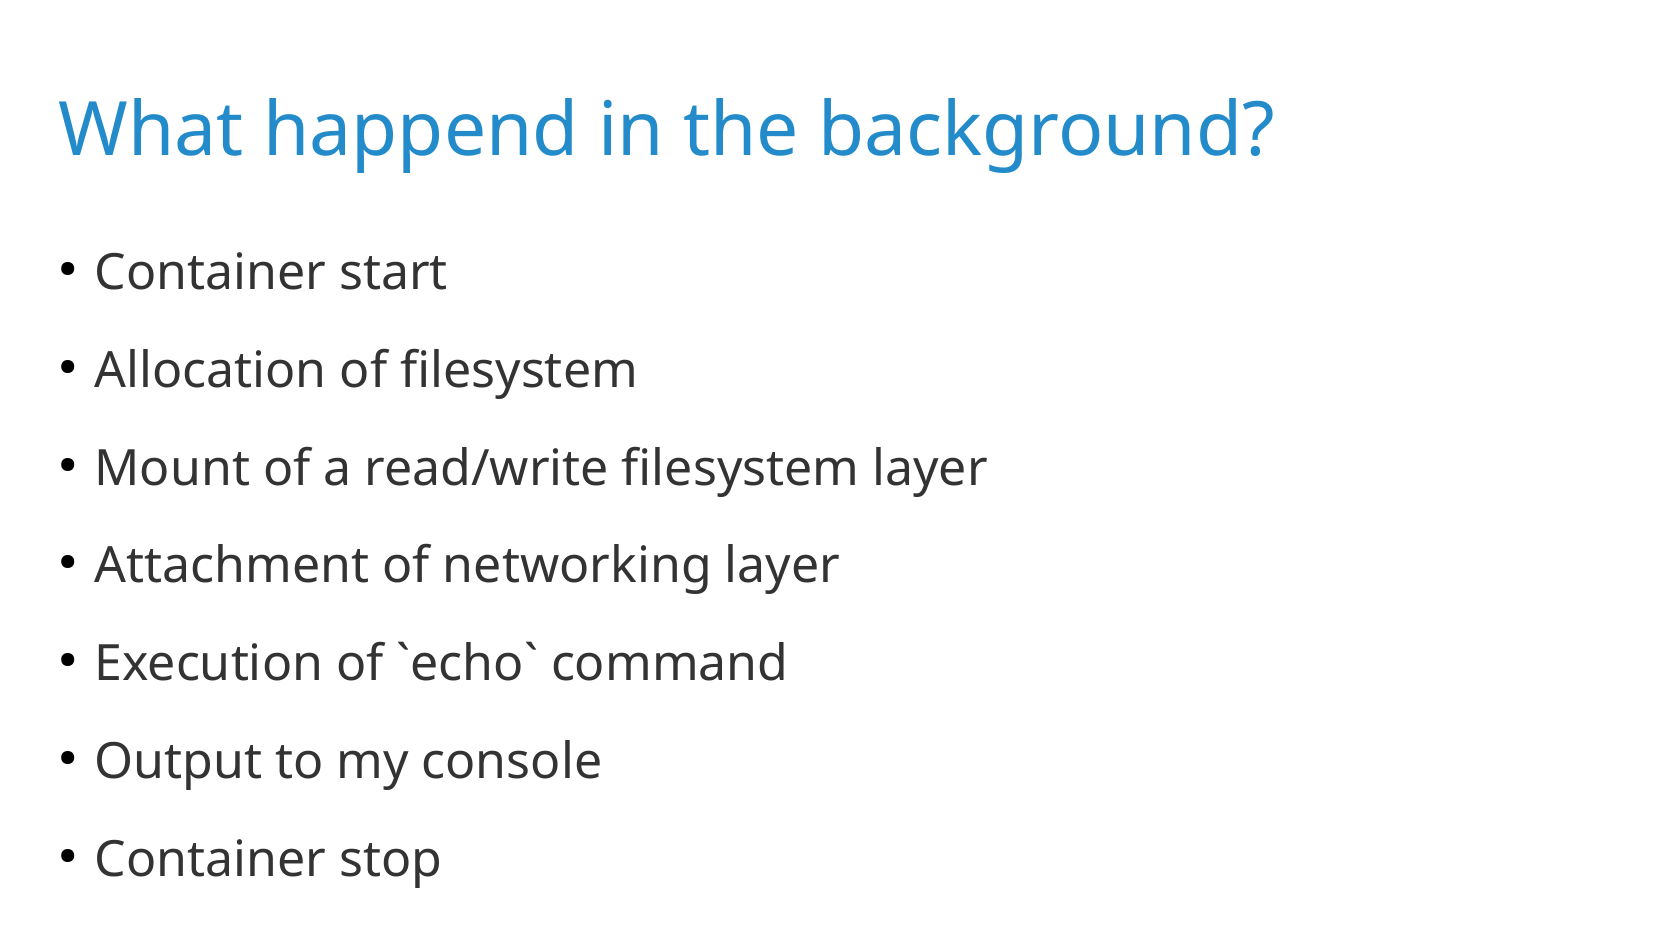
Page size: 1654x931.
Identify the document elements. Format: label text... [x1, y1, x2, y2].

list Container start Allocation of filesystem Mount of a read/write filesystem layer Attachment of networking layer Execution of `echo` command Output to my console Container stop [59, 236, 1595, 851]
title What happend in the background? [59, 59, 1595, 178]
